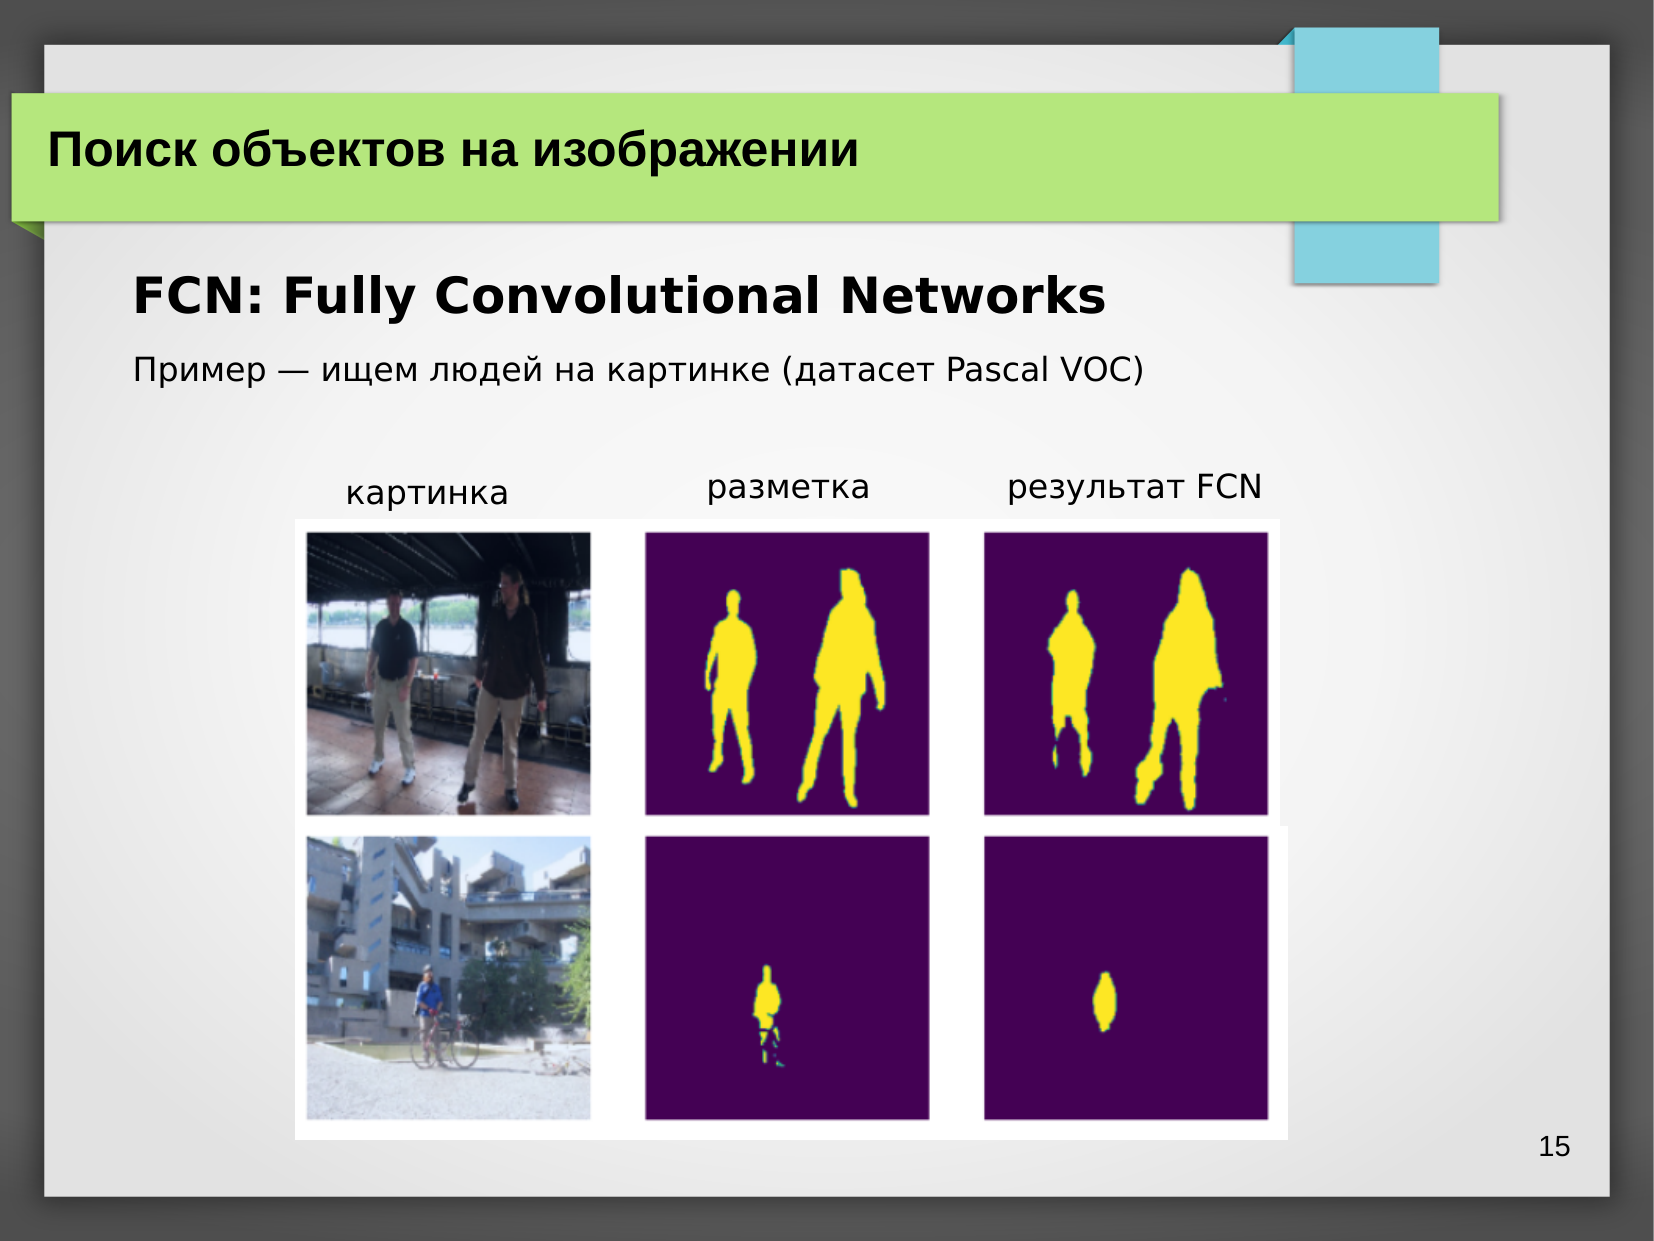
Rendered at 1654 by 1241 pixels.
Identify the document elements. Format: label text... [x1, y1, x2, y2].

text_box разметка [691, 460, 886, 515]
text_box FCN: Fully Convolutional Networks Пример — ищем людей на картинке (датасет Pascal VOC) [117, 259, 1264, 397]
picture [0, 0, 1654, 1241]
text_box картинка [330, 466, 544, 520]
title Поиск объектов на изображении [47, 120, 1004, 177]
text_box результат FCN [992, 460, 1288, 520]
